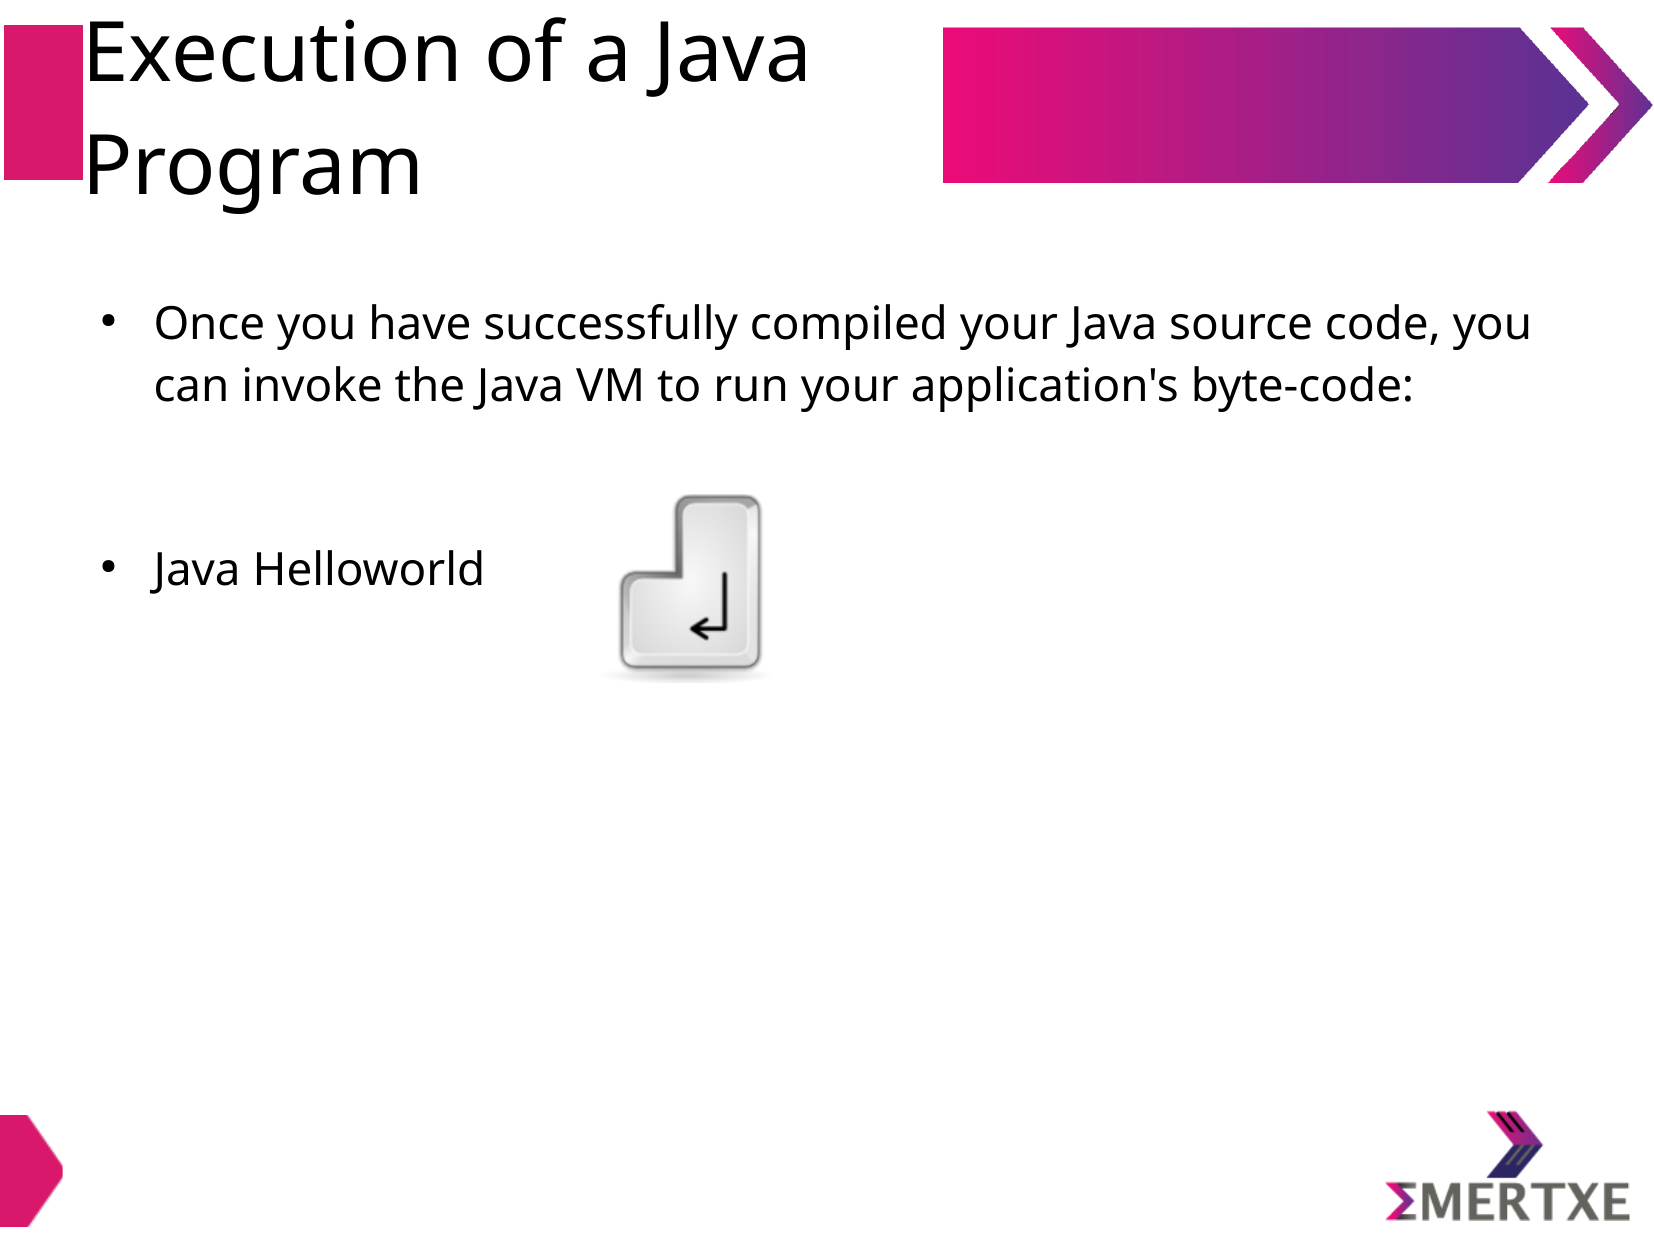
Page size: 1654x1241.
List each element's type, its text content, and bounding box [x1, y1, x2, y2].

picture [1385, 1107, 1631, 1221]
picture [592, 494, 781, 683]
title Execution of a Java Program [82, 2, 1571, 210]
picture [1571, 27, 1653, 183]
list Once you have successfully compiled your Java source code, you can invoke the Java VM to run your application's byte-code: Java Helloworld [82, 290, 1571, 1010]
